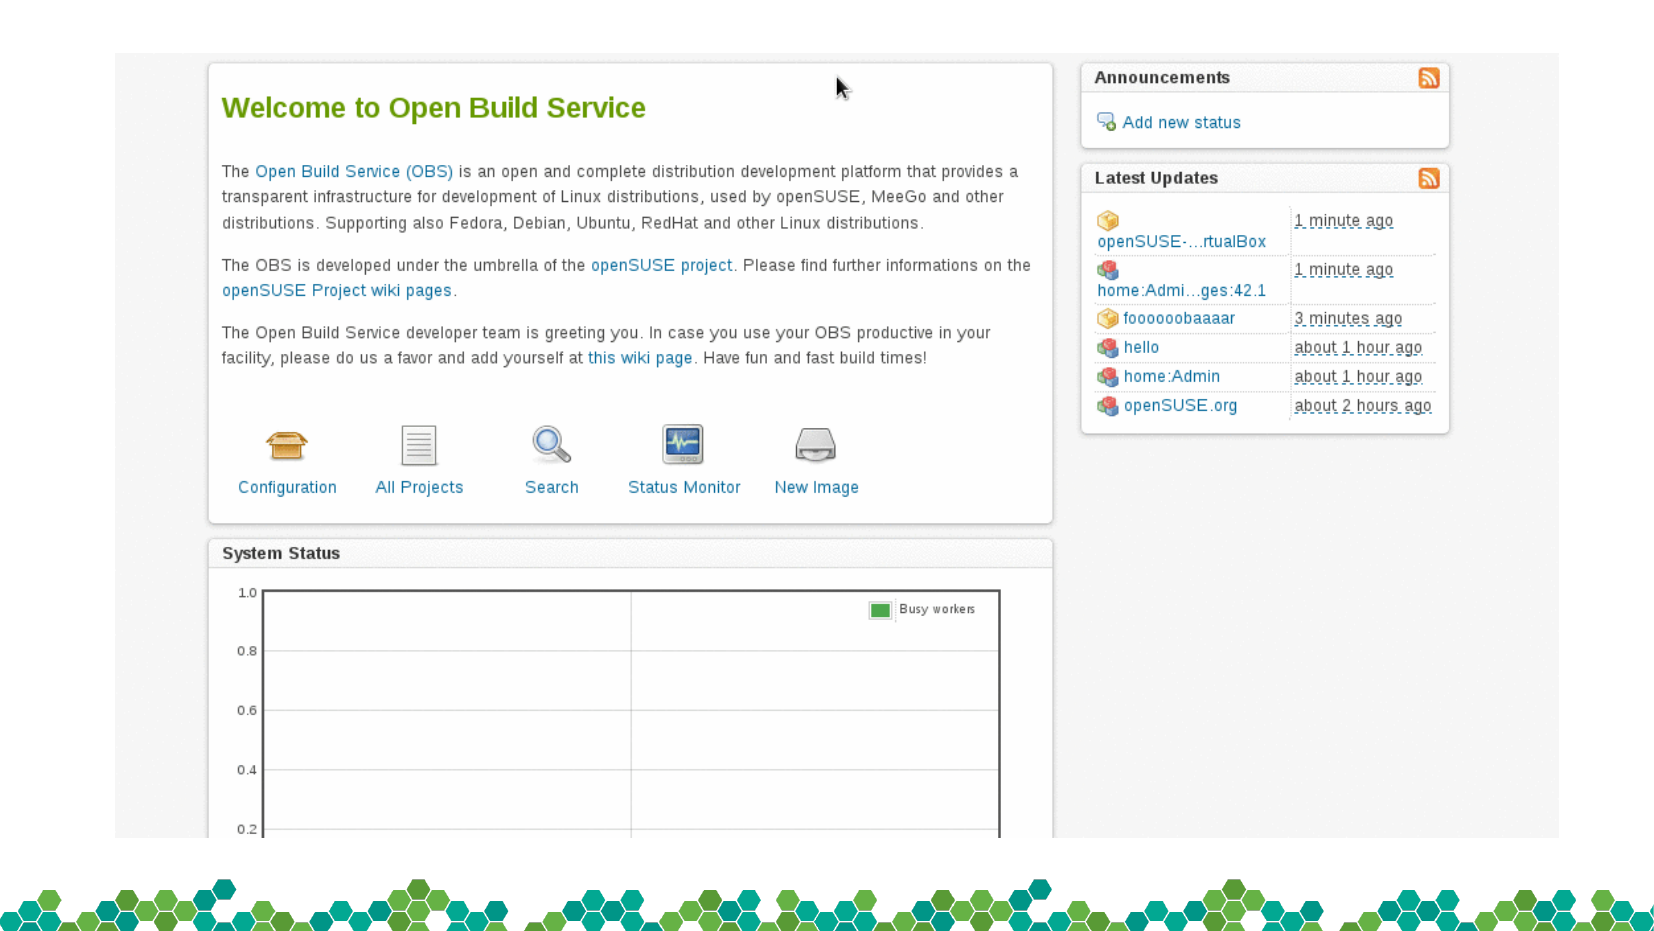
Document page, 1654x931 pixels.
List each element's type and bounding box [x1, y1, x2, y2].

picture [115, 53, 1559, 838]
picture [0, 871, 1654, 931]
